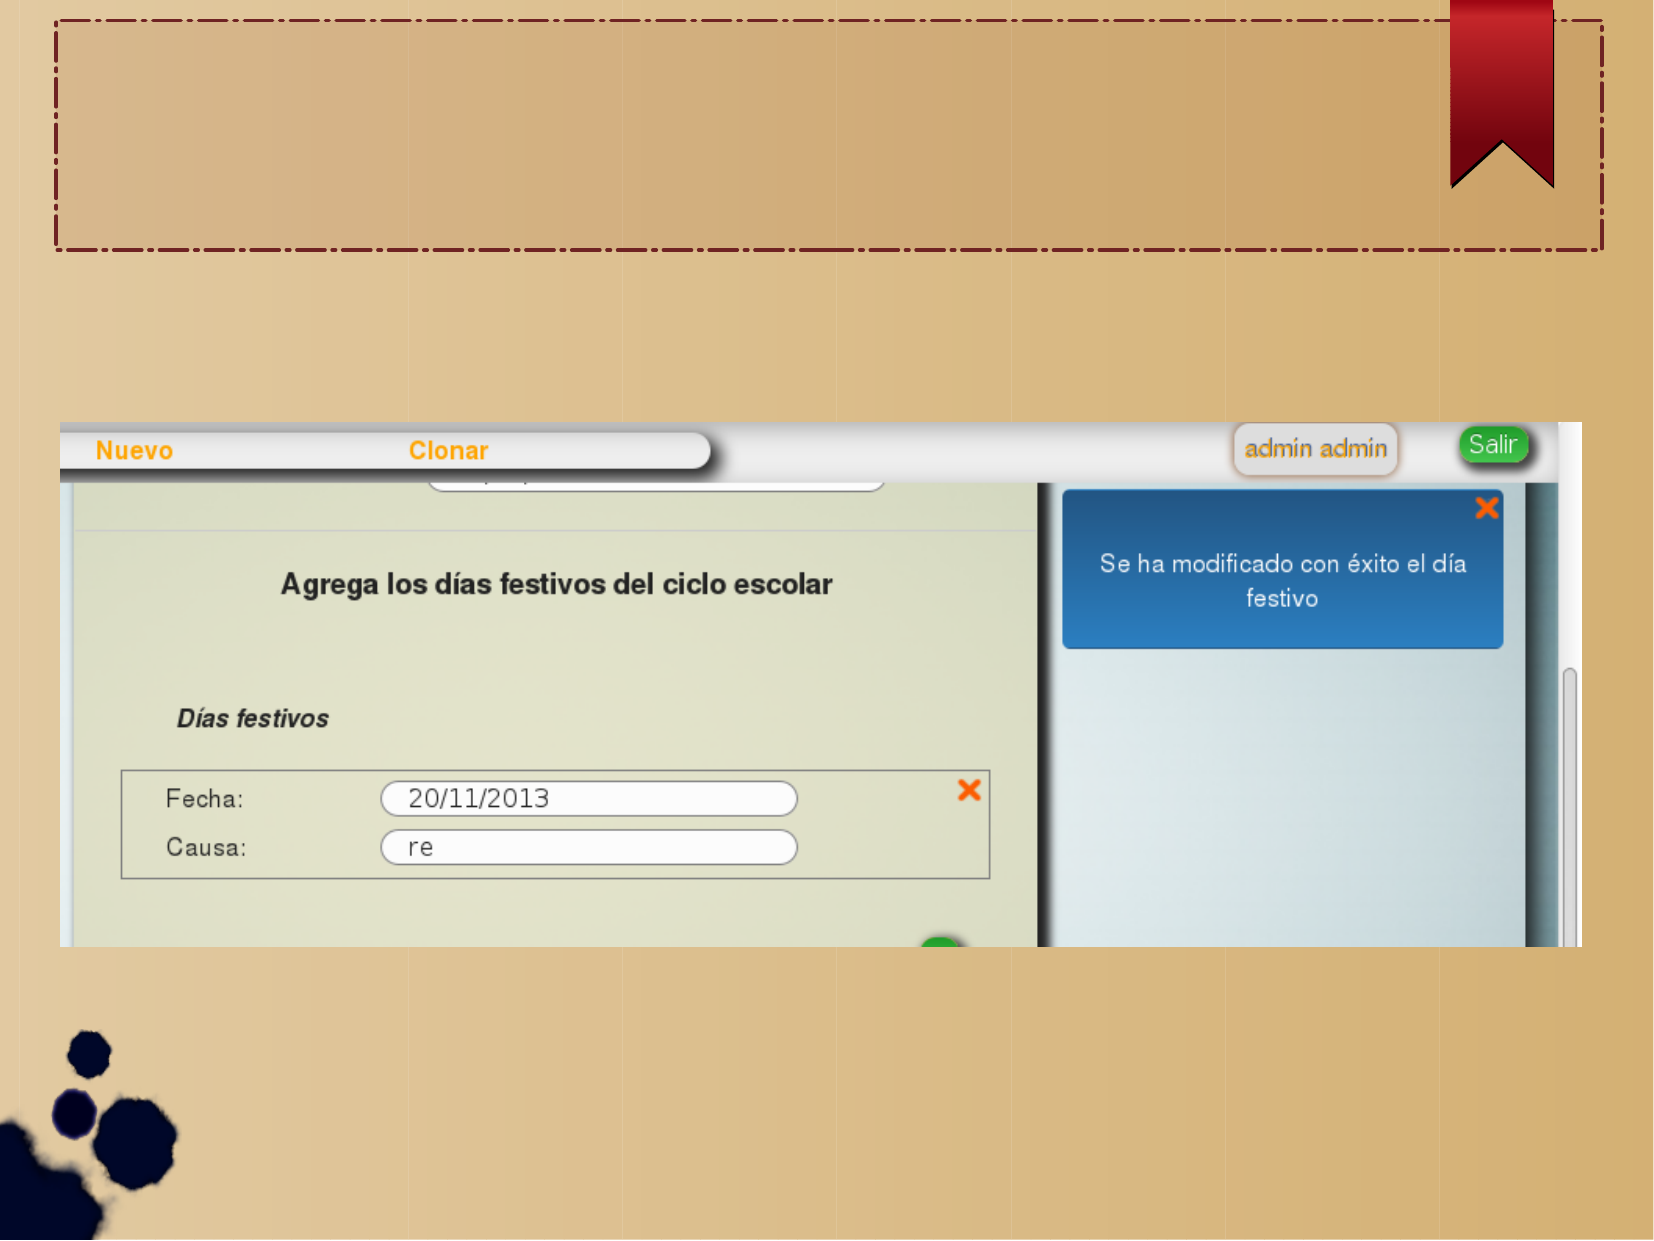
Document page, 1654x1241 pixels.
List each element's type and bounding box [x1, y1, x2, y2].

picture [60, 422, 1582, 947]
